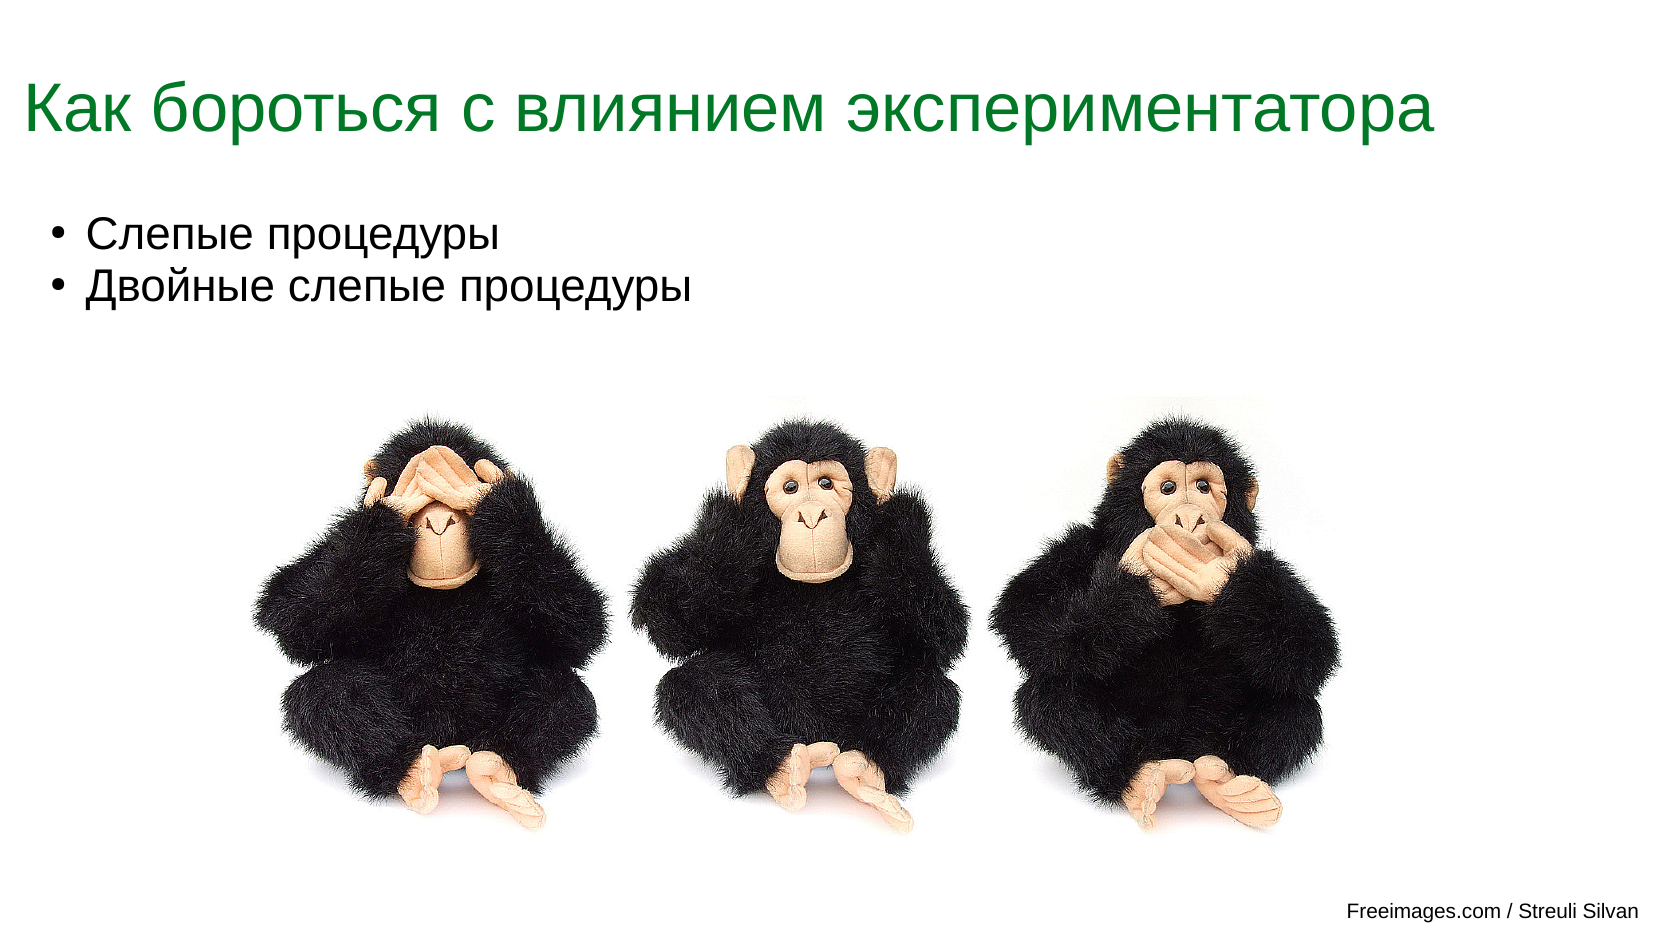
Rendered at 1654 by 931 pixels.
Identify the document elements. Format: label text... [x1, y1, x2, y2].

text_box Freeimages.com / Streuli Silvan [1095, 873, 1654, 931]
picture [166, 366, 1441, 898]
title Как бороться с влиянием экспериментатора [23, 23, 1630, 193]
text_box Слепые процедуры Двойные слепые процедуры [35, 200, 1087, 318]
